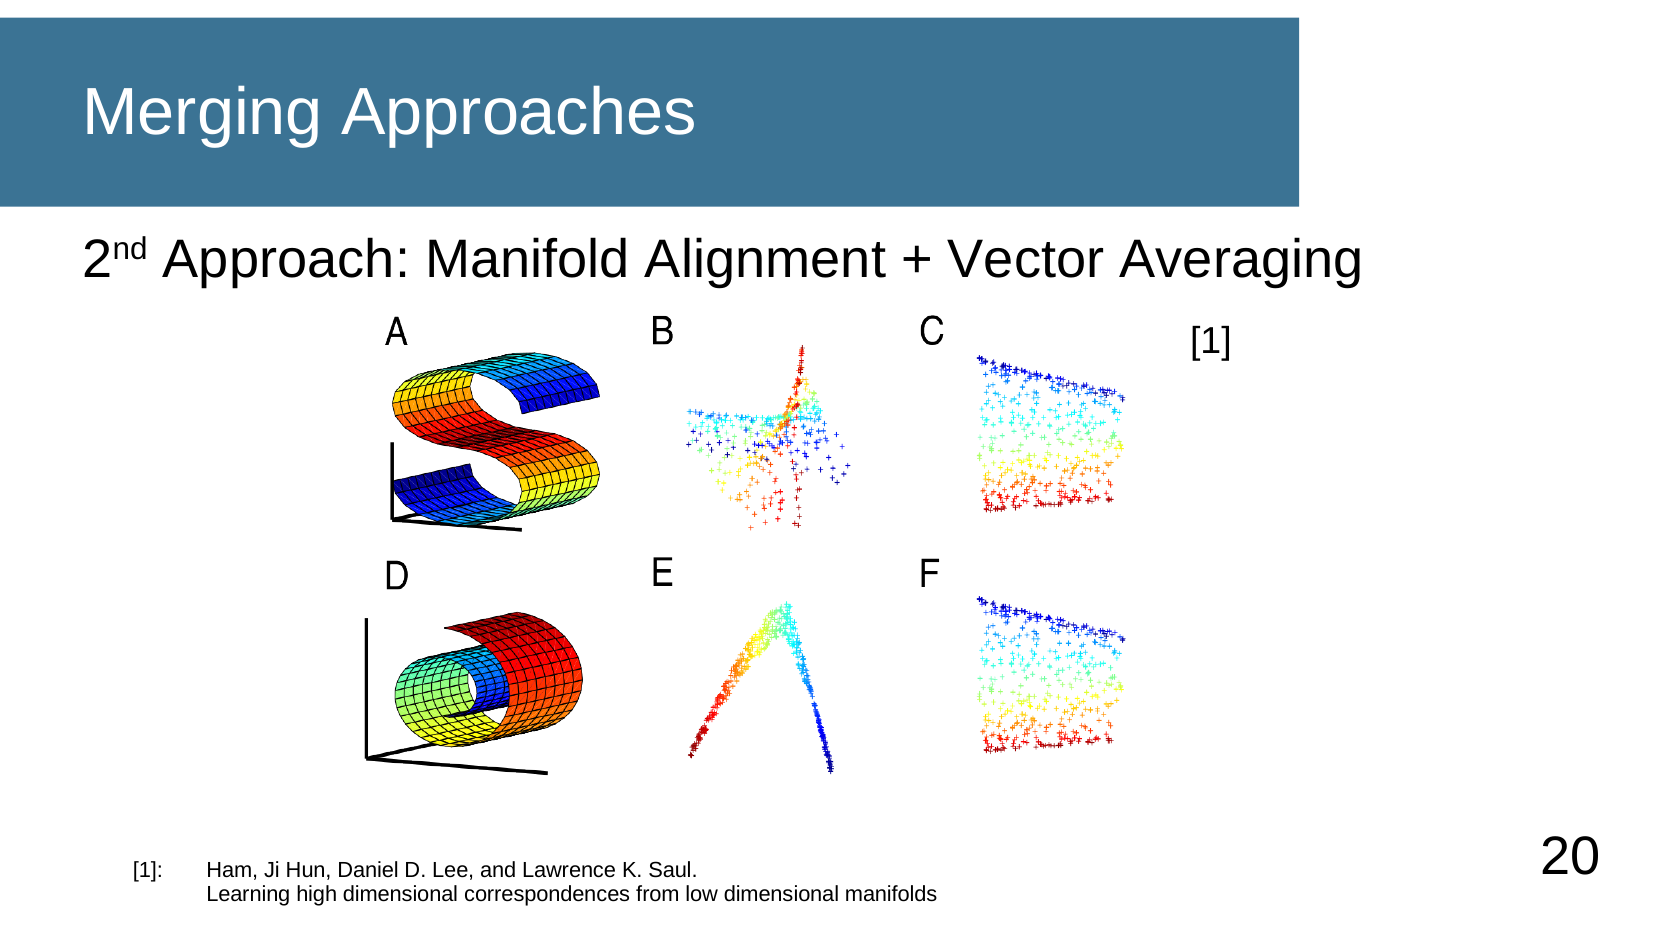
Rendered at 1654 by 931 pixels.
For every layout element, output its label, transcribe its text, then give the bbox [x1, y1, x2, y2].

list 2nd Approach: Manifold Alignment + Vector Averaging [82, 224, 1571, 764]
picture [354, 304, 1134, 780]
text_box [1] [1175, 312, 1247, 373]
text_box [1]: Ham, Ji Hun, Daniel D. Lee, and Lawrence K. Saul. Learning high dimensional correspondences from low dimensional manifolds [118, 850, 1071, 921]
title Merging Approaches [82, 35, 1234, 189]
